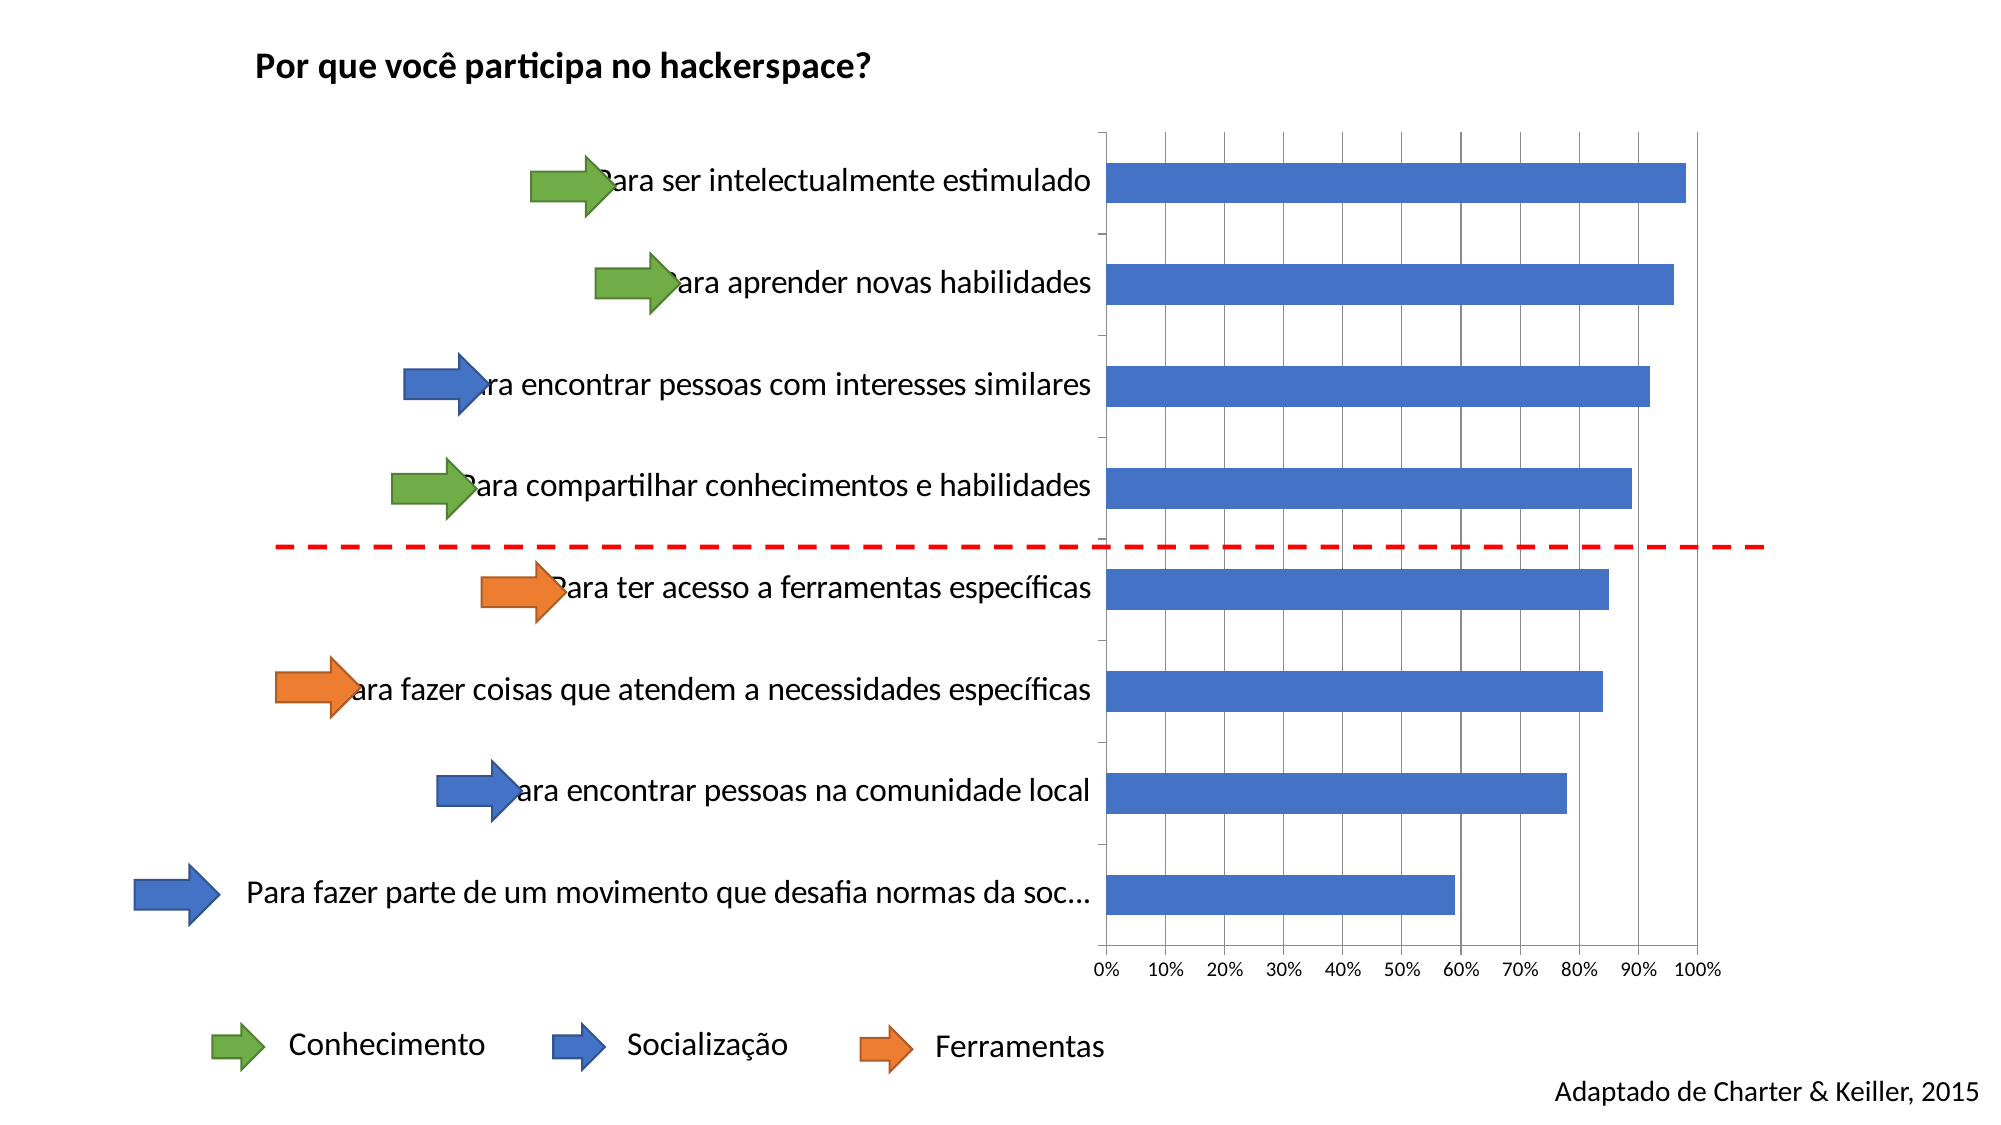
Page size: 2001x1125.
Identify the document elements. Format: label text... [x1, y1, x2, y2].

text_box [134, 864, 220, 925]
text_box Adaptado de Charter & Keiller, 2015 [1540, 1065, 1996, 1125]
text_box [553, 1024, 605, 1070]
text_box [276, 657, 361, 718]
text_box Socialização [612, 1014, 804, 1070]
text_box [531, 156, 616, 217]
text_box [481, 562, 567, 623]
text_box [212, 1024, 265, 1070]
text_box Conhecimento [274, 1014, 501, 1070]
chart [236, 33, 1740, 1022]
text_box [595, 253, 681, 314]
text_box [404, 354, 490, 415]
text_box [860, 1026, 913, 1073]
text_box Ferramentas [920, 1017, 1120, 1072]
text_box [392, 458, 477, 519]
text_box [437, 761, 522, 821]
